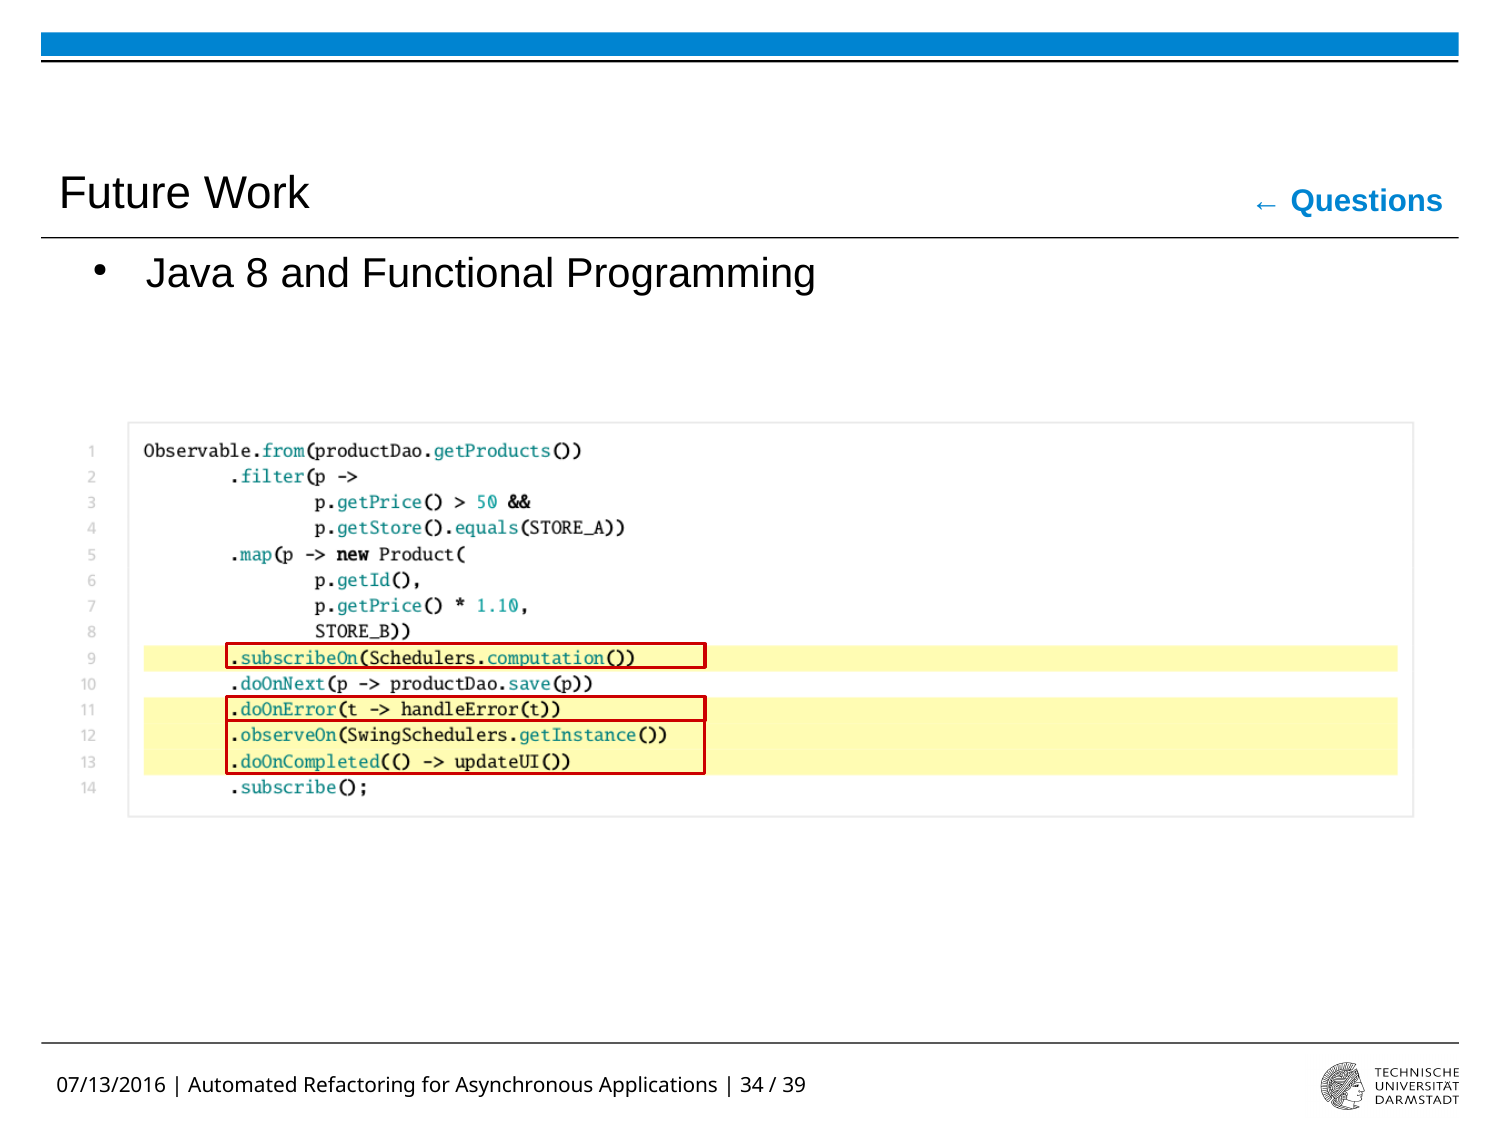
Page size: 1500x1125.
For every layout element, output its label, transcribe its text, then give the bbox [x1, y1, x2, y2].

picture [1305, 1054, 1459, 1118]
list Java 8 and Functional Programming [75, 245, 1425, 315]
picture [65, 419, 1421, 829]
text_box ← Questions [1215, 164, 1444, 218]
text_box Future Work [58, 80, 1149, 218]
